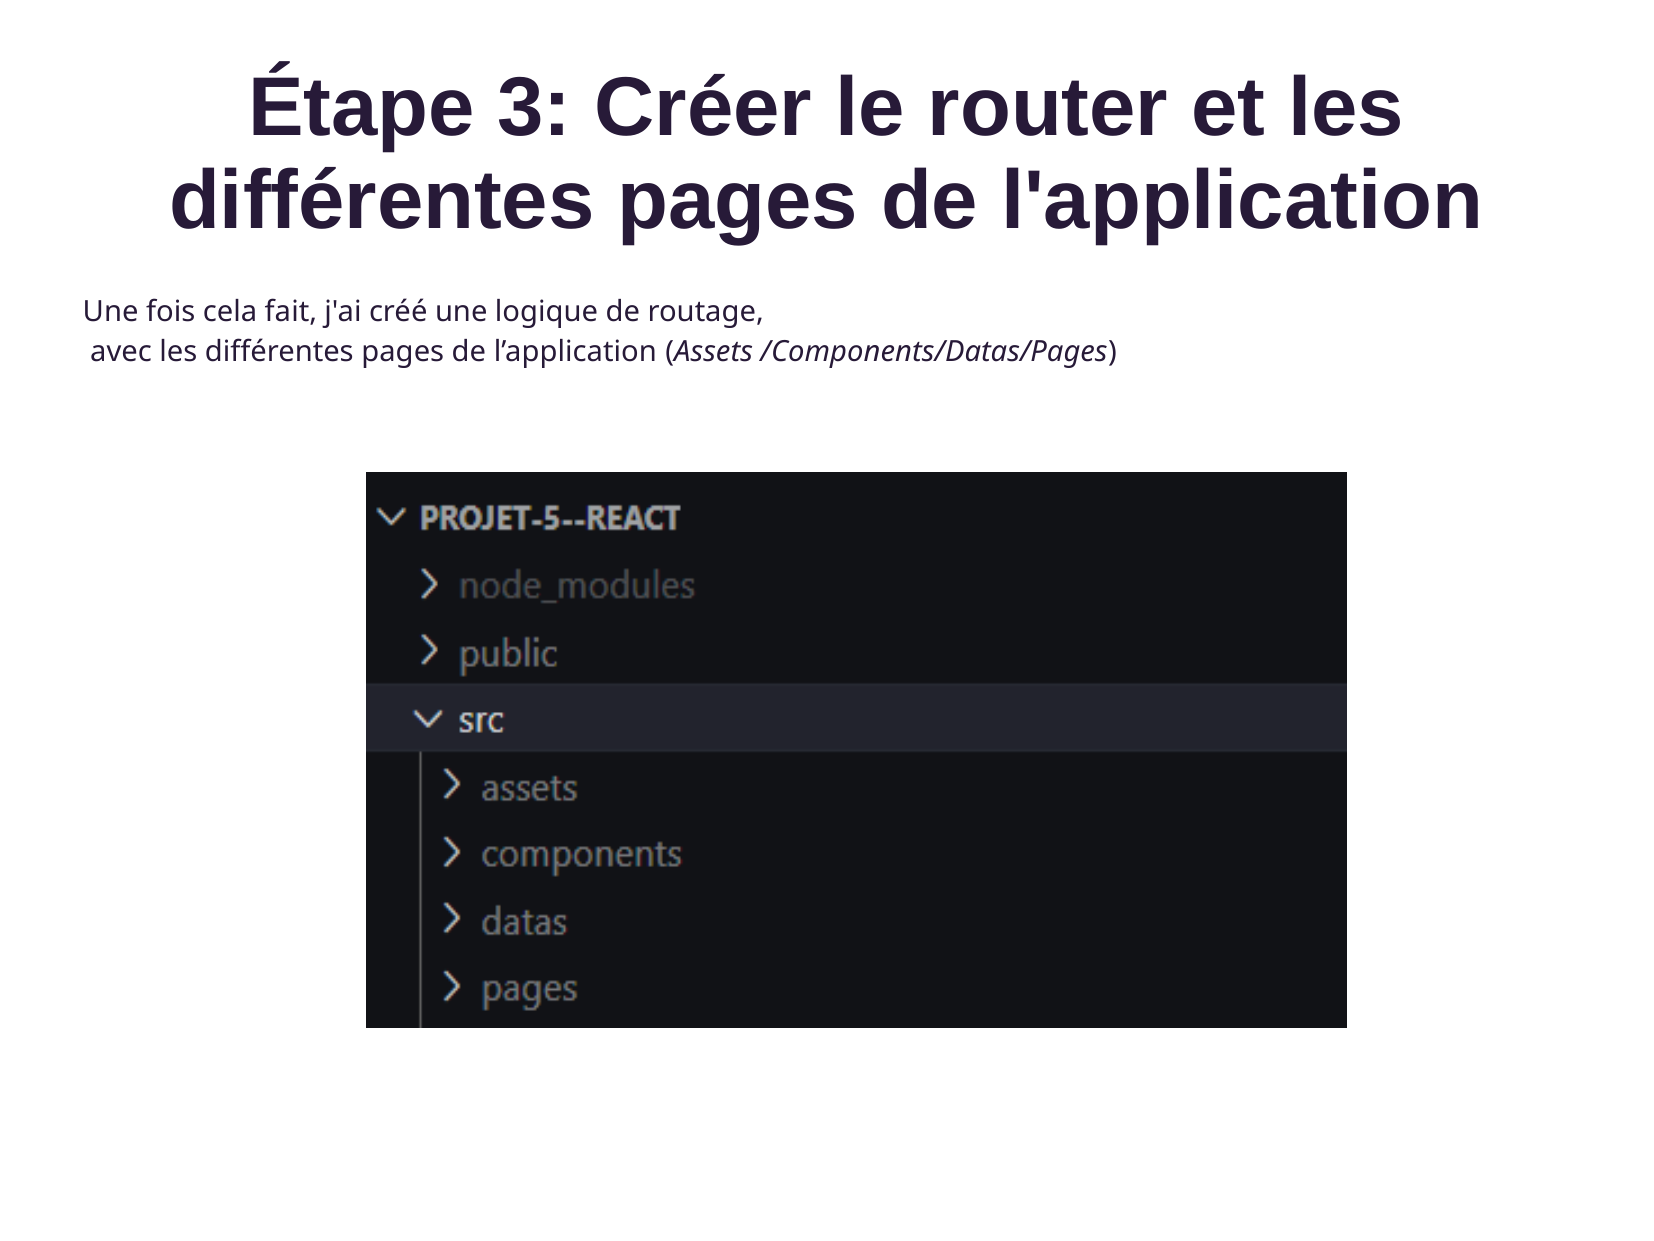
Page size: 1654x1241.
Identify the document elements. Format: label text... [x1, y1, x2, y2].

picture [366, 472, 1347, 1028]
list Une fois cela fait, j'ai créé une logique de routage, avec les différentes pages de l’application (Assets /Components/Datas/Pages) [82, 290, 1571, 1109]
title Étape 3: Créer le router et les différentes pages de l'application [82, 49, 1571, 257]
